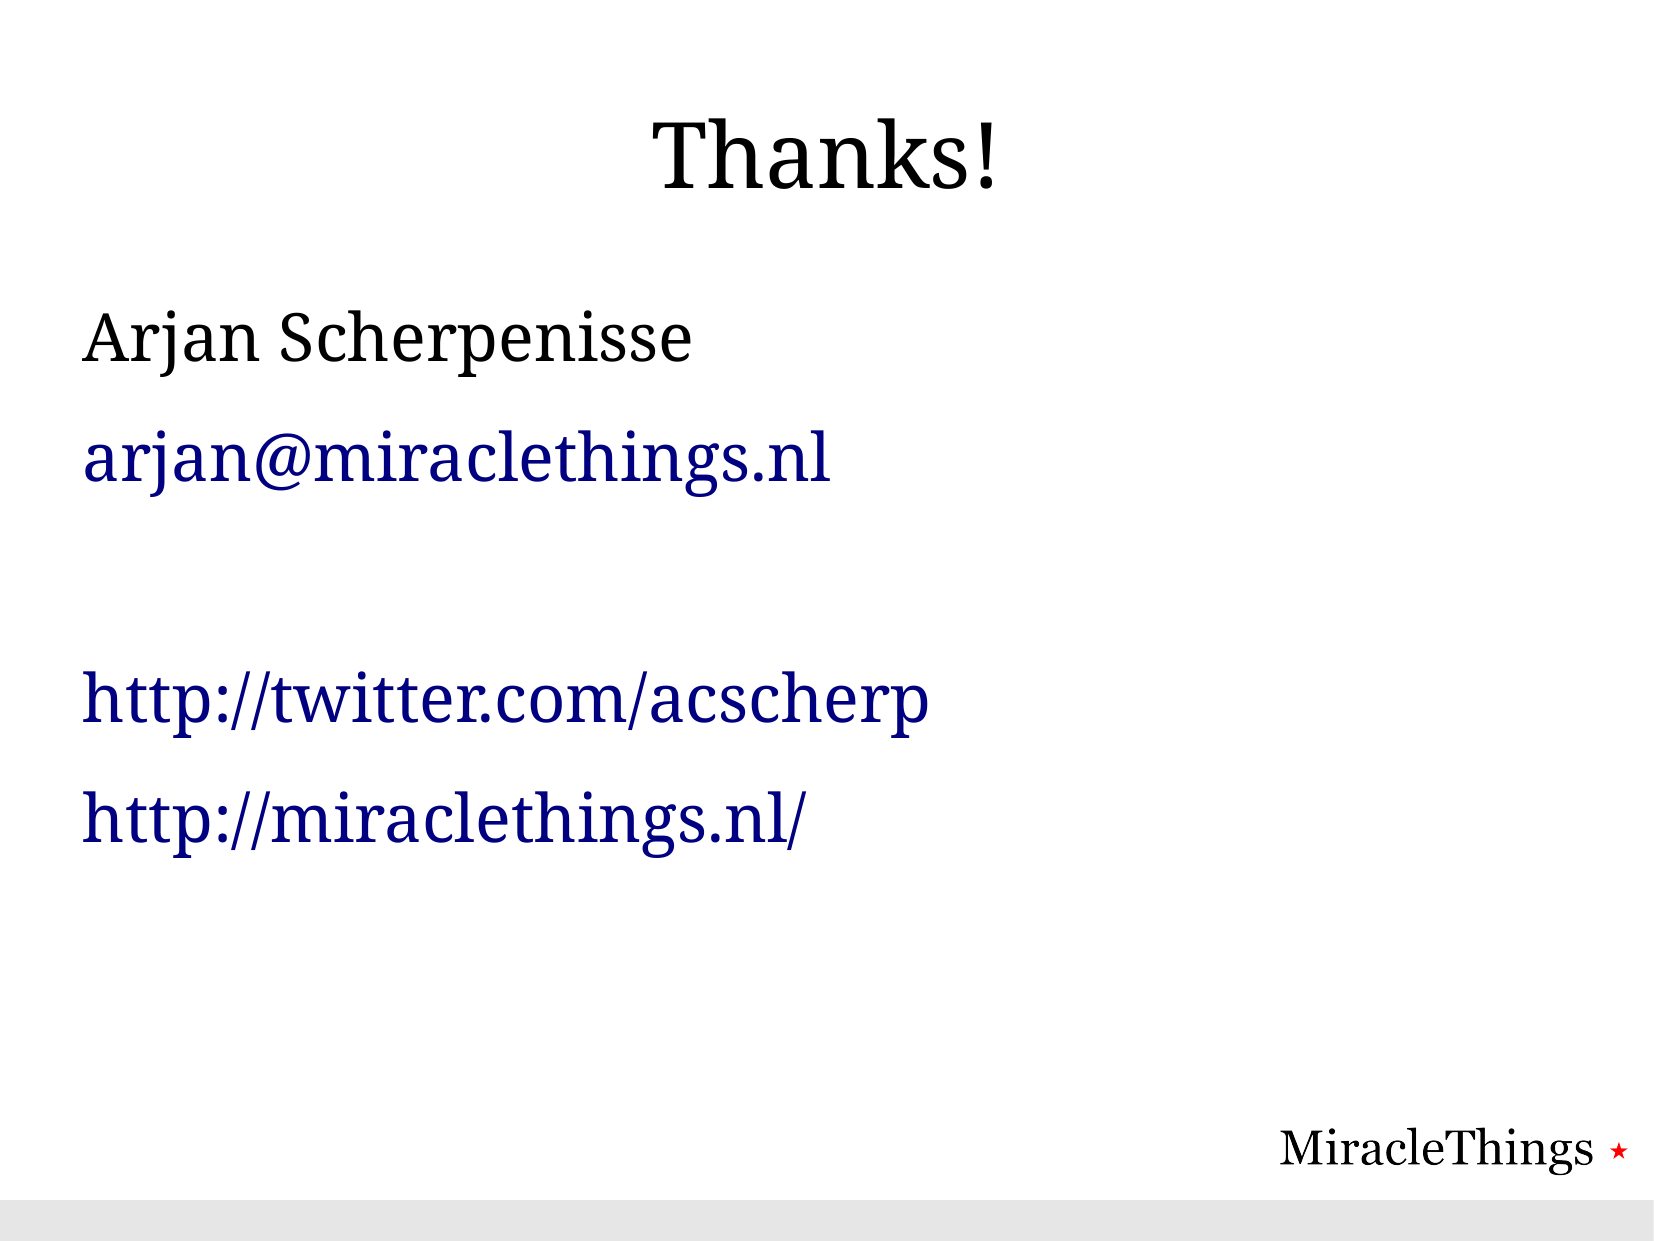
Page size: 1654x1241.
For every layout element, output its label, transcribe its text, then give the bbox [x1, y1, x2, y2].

list Arjan Scherpenisse arjan@miraclethings.nl http://twitter.com/acscherp http://miraclethings.nl/ [82, 290, 1538, 1010]
picture [1248, 1054, 1654, 1200]
title Thanks! [82, 49, 1571, 257]
